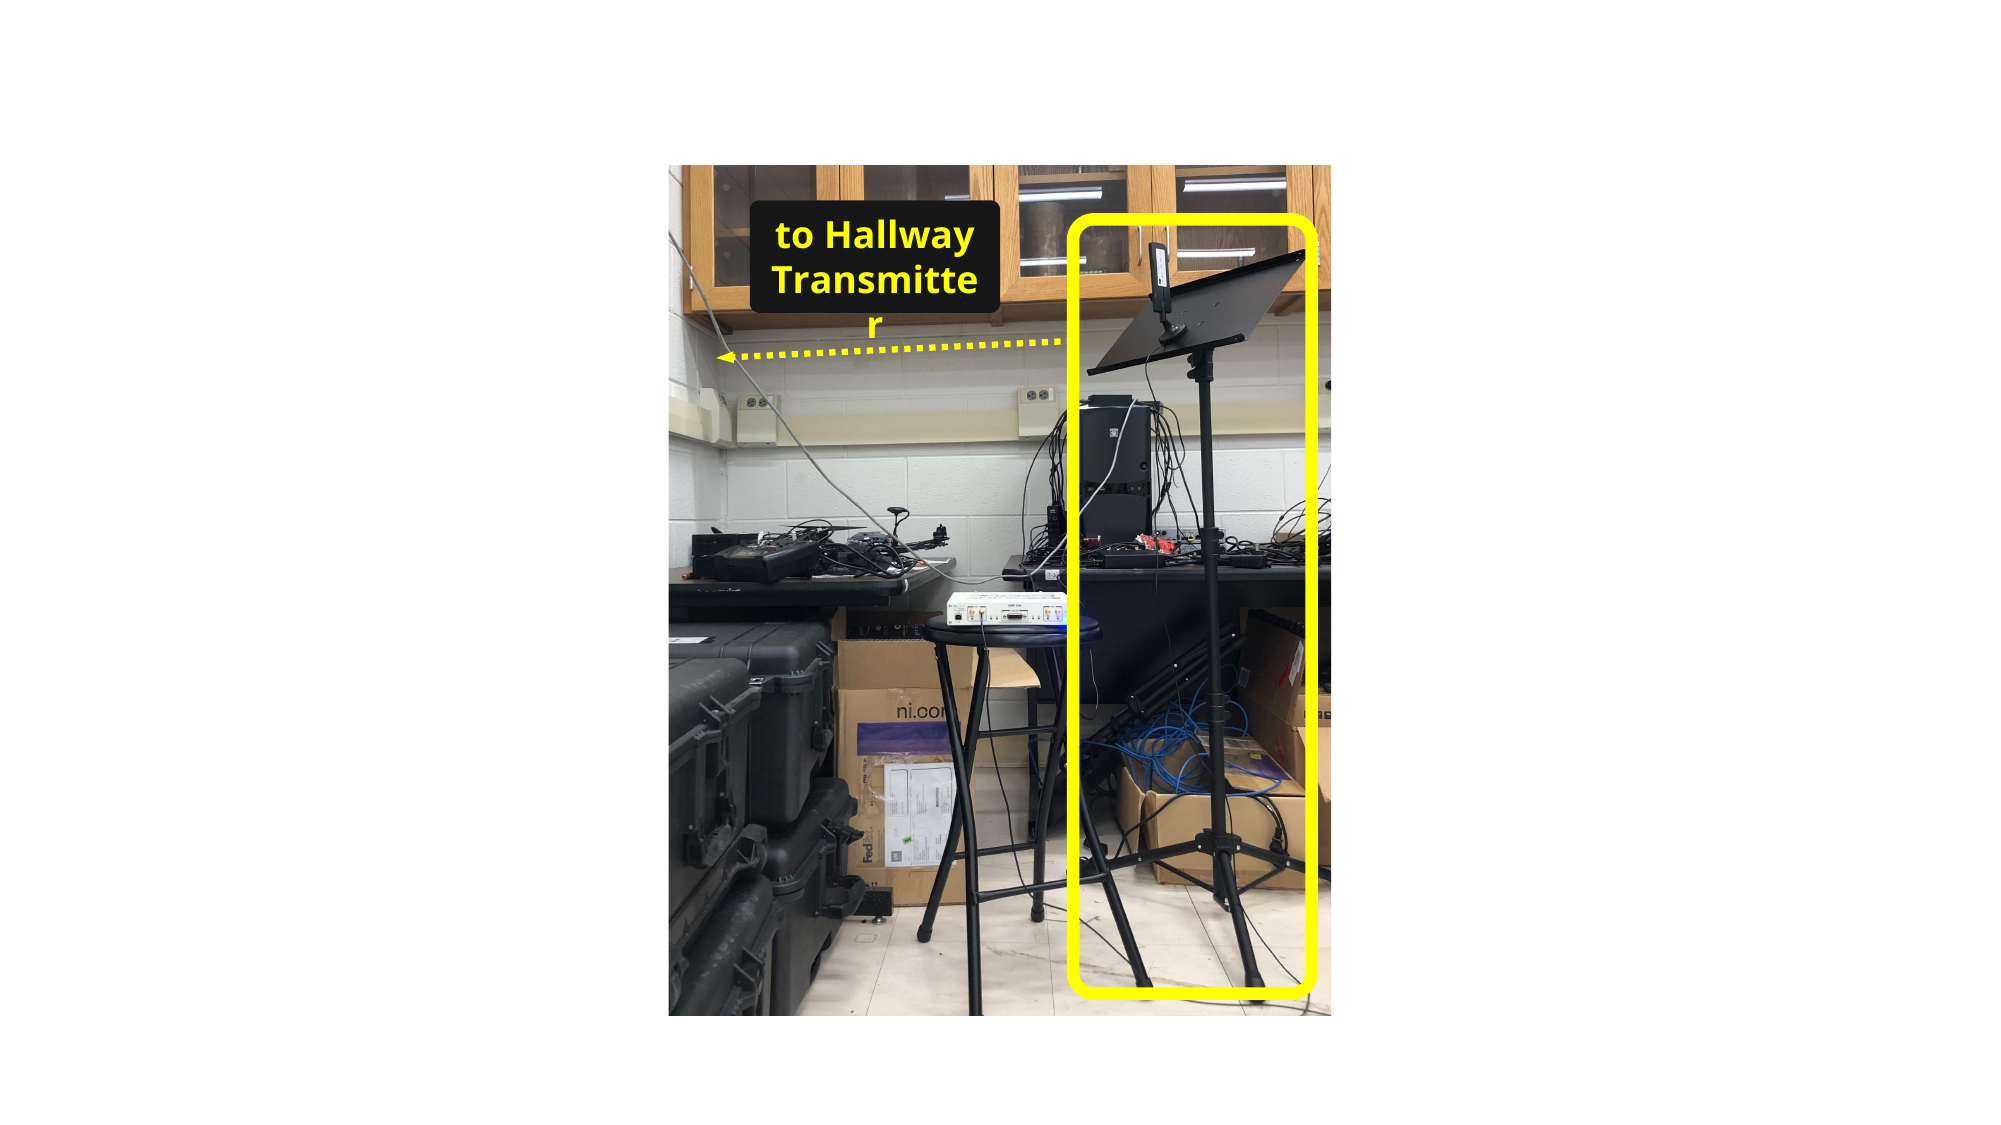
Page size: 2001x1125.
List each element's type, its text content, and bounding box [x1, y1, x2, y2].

text_box to Hallway Transmitter [749, 200, 1001, 313]
picture [668, 165, 1332, 1016]
